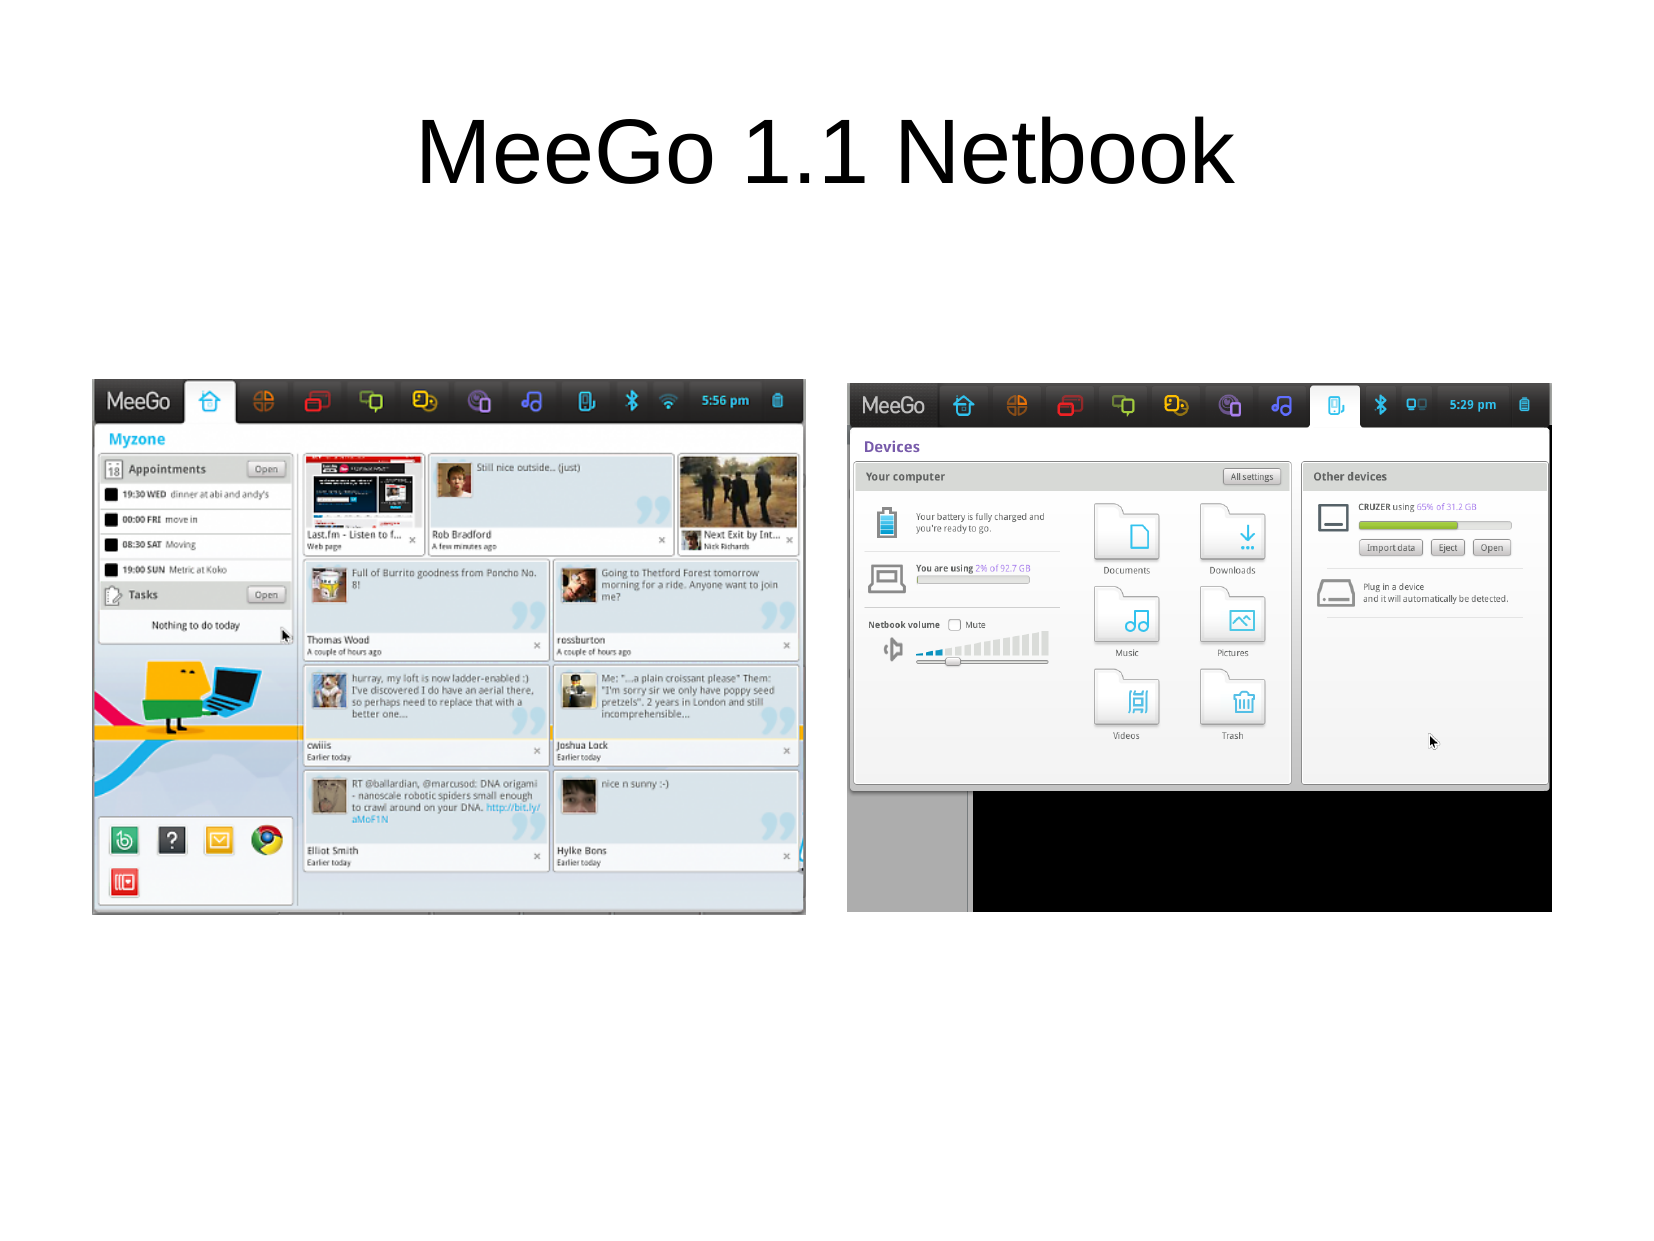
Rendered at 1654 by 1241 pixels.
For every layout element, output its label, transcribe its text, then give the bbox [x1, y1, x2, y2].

title MeeGo 1.1 Netbook [82, 56, 1571, 249]
picture [847, 383, 1552, 912]
picture [92, 379, 806, 915]
